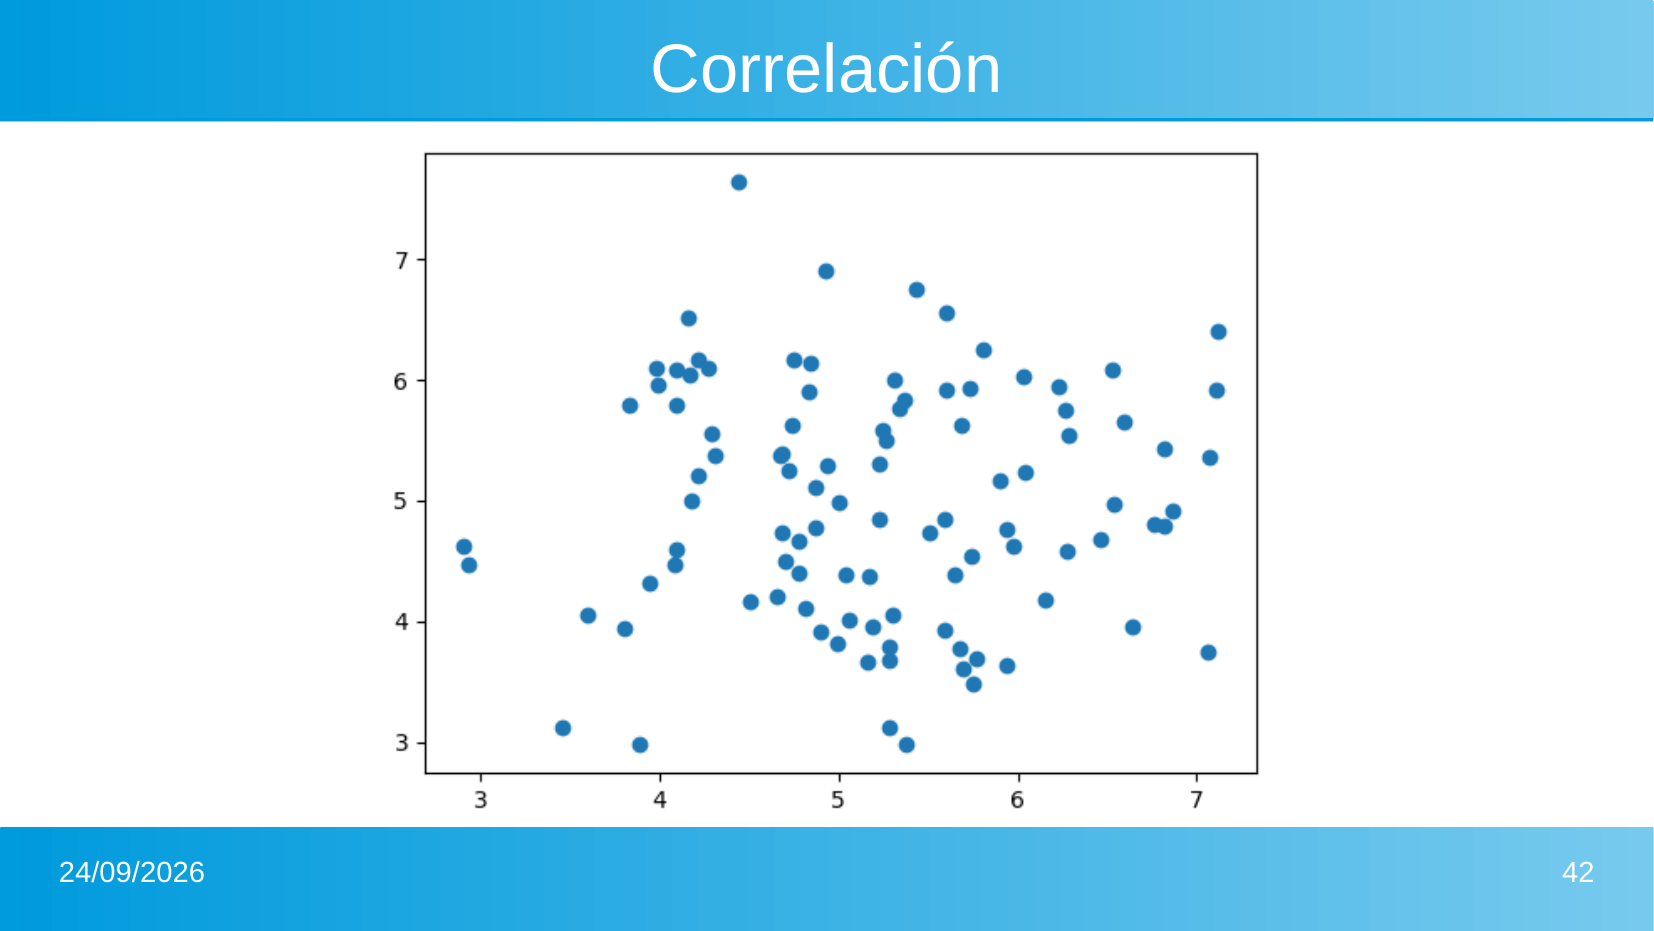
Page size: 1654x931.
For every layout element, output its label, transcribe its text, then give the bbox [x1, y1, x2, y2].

title Correlación [59, 29, 1595, 108]
picture [388, 145, 1265, 818]
